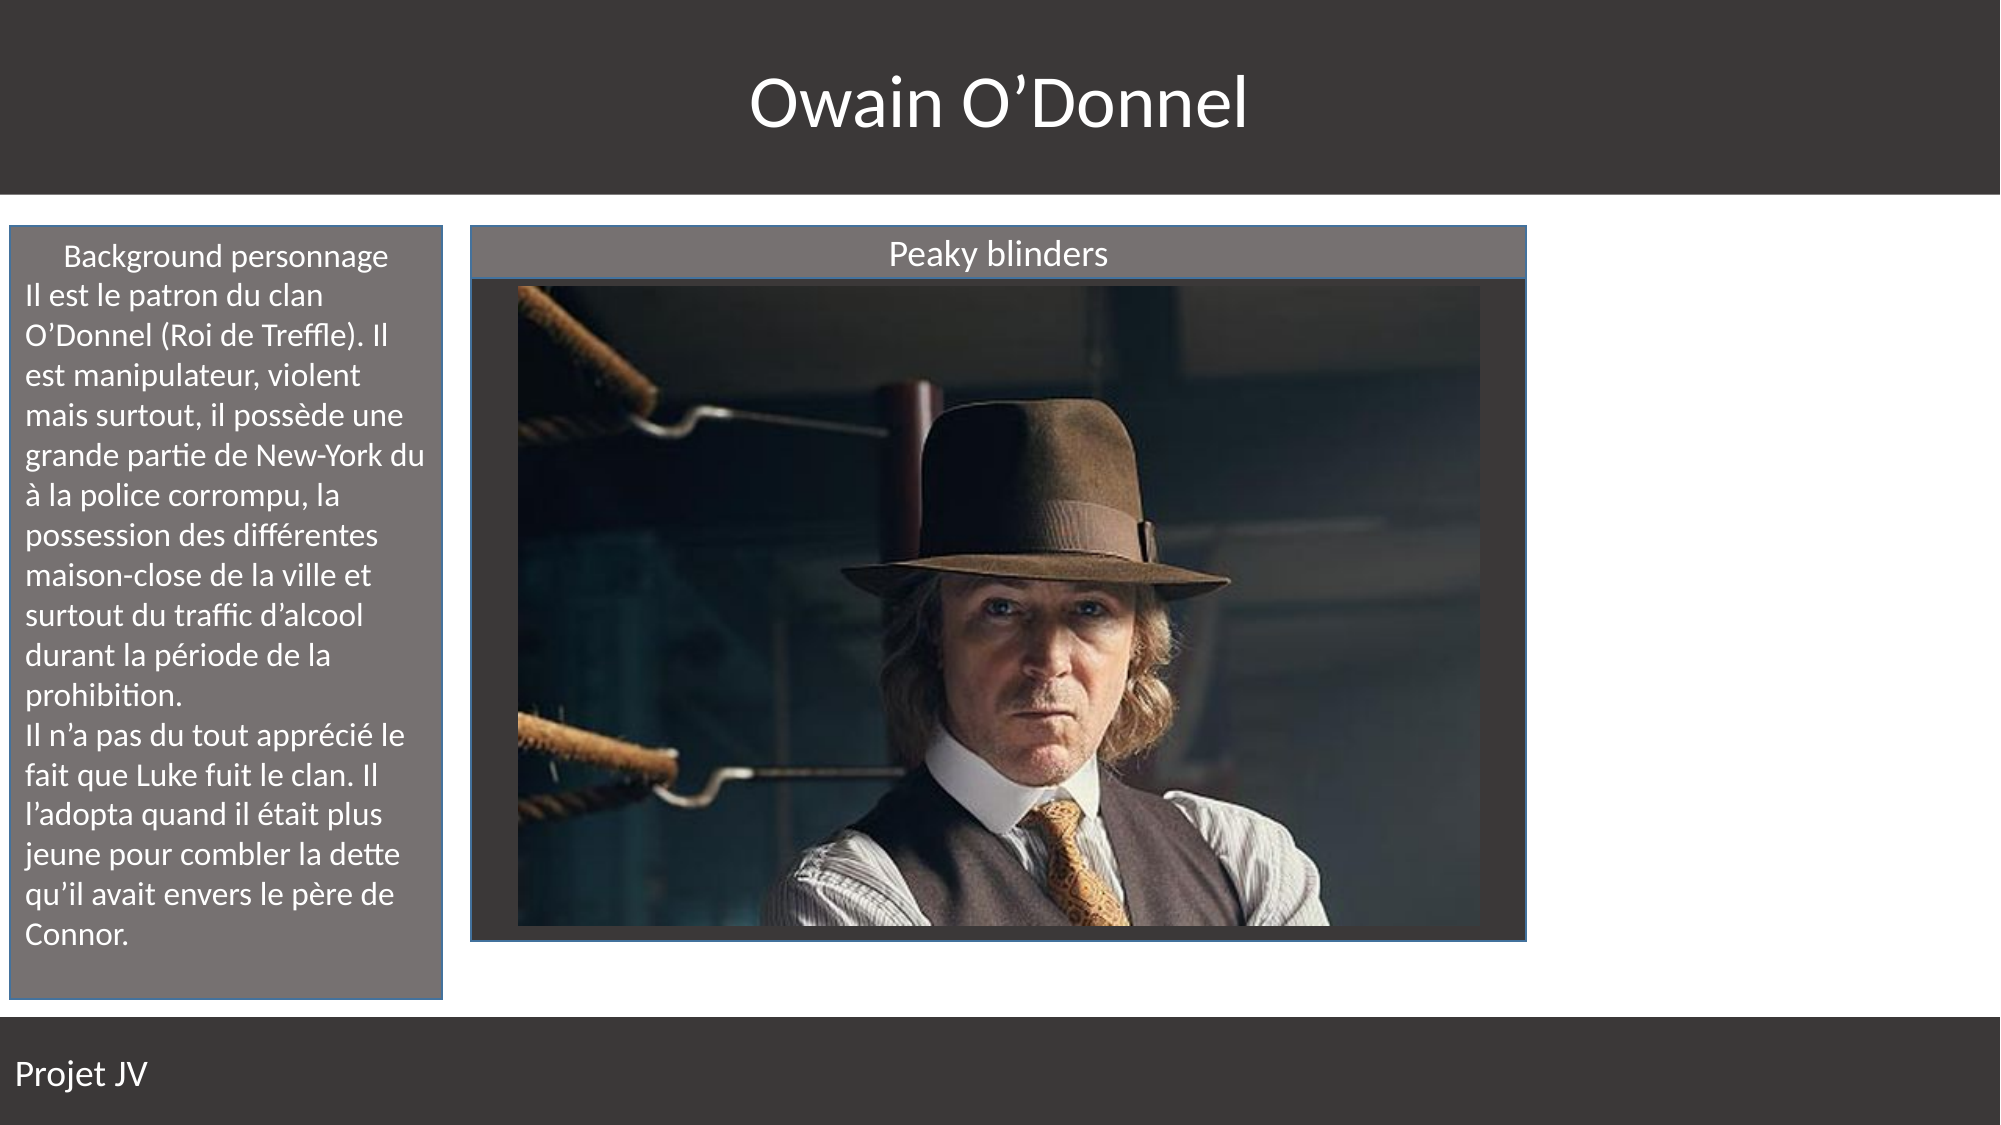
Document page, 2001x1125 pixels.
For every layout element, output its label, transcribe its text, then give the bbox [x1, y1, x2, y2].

text_box Background personnage Il est le patron du clan O’Donnel (Roi de Treffle). Il est manipulateur, violent mais surtout, il possède une grande partie de New-York du à la police corrompu, la possession des différentes maison-close de la ville et surtout du traffic d’alcool durant la période de la prohibition. Il n’a pas du tout apprécié le fait que Luke fuit le clan. Il l’adopta quand il était plus jeune pour combler la dette qu’il avait envers le père de Connor. [10, 226, 442, 999]
picture [518, 286, 1480, 926]
text_box Owain O’Donnel [0, 0, 2000, 195]
text_box Peaky blinders [471, 226, 1527, 278]
text_box Projet JV [0, 1017, 2000, 1125]
text_box [471, 278, 1527, 941]
